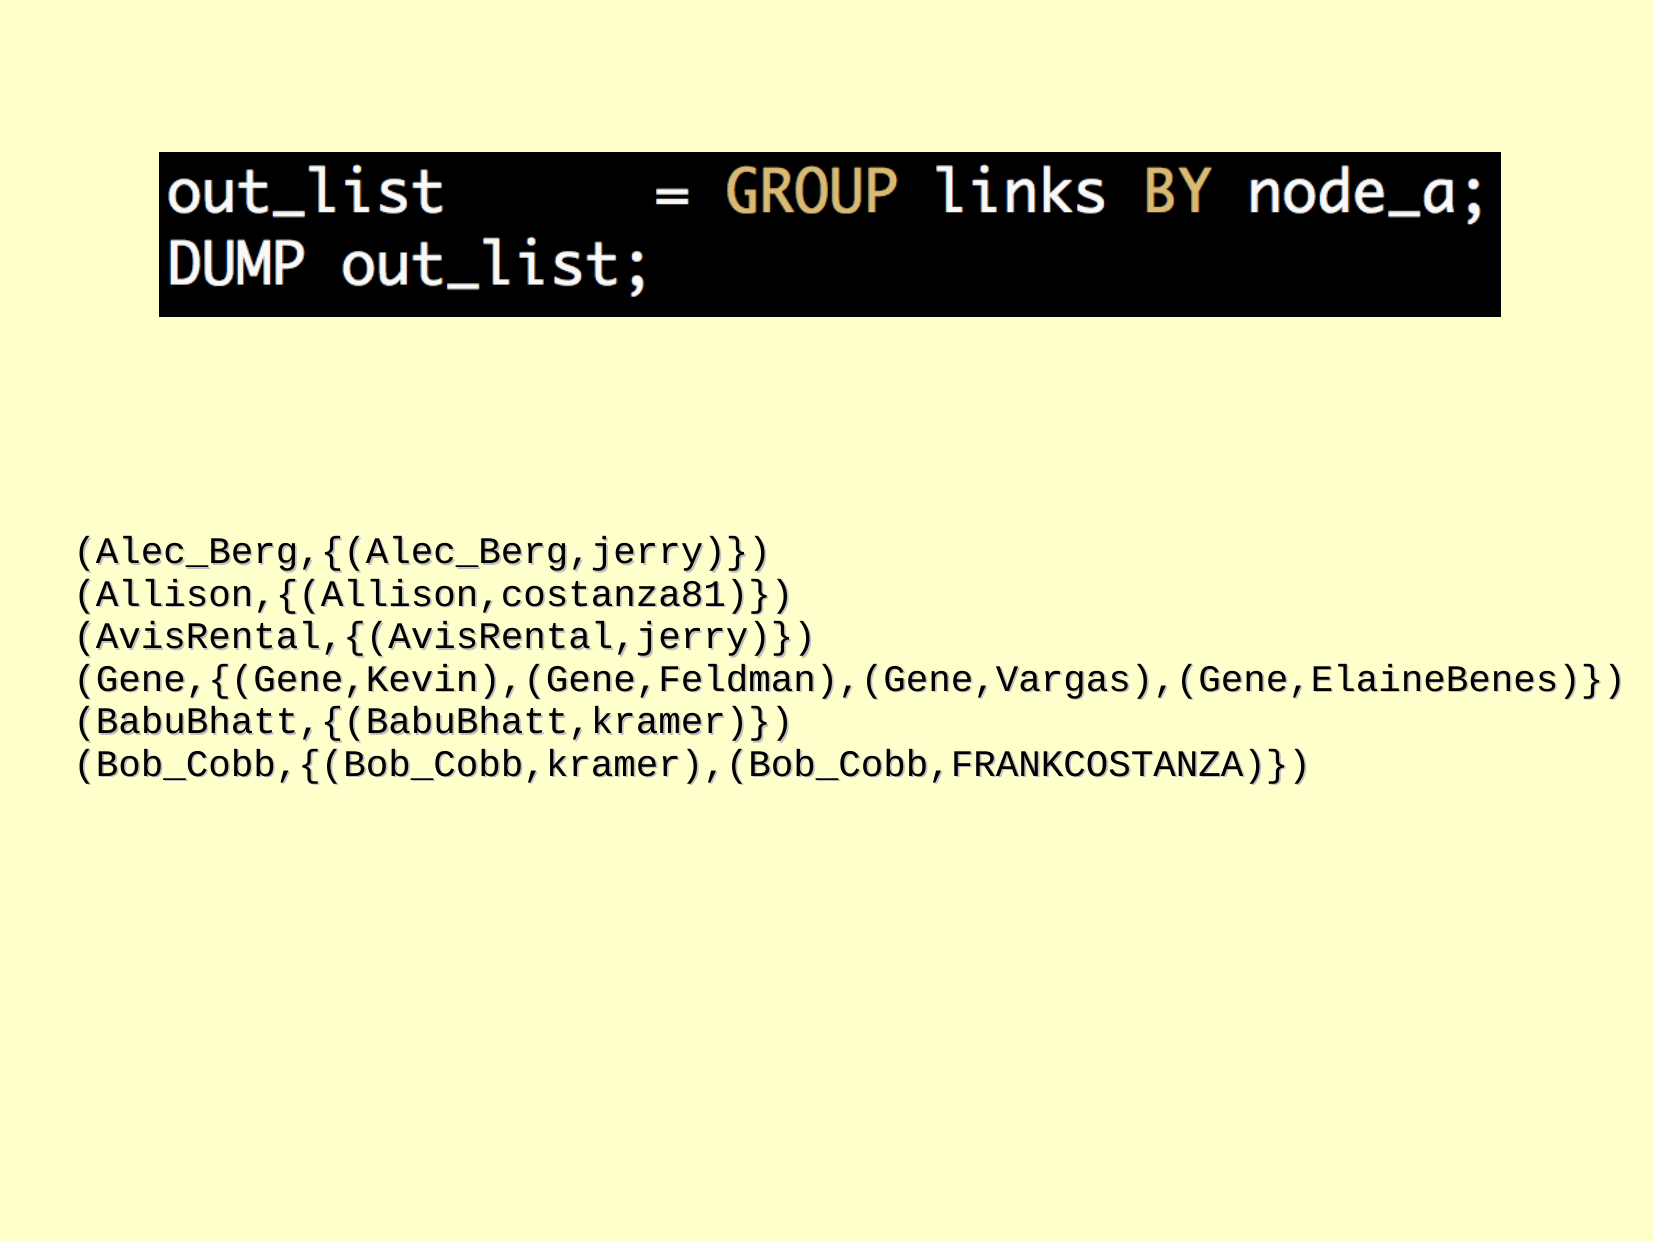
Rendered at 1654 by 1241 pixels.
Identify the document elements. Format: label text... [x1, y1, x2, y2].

text_box (Alec_Berg,{(Alec_Berg,jerry)}) (Allison,{(Allison,costanza81)}) (AvisRental,{(AvisRental,jerry)}) (Gene,{(Gene,Kevin),(Gene,Feldman),(Gene,Vargas),(Gene,ElaineBenes)}) (BabuBhatt,{(BabuBhatt,kramer)}) (Bob_Cobb,{(Bob_Cobb,kramer),(Bob_Cobb,FRANKCOSTANZA)}) [58, 524, 1641, 795]
picture [159, 152, 1501, 317]
